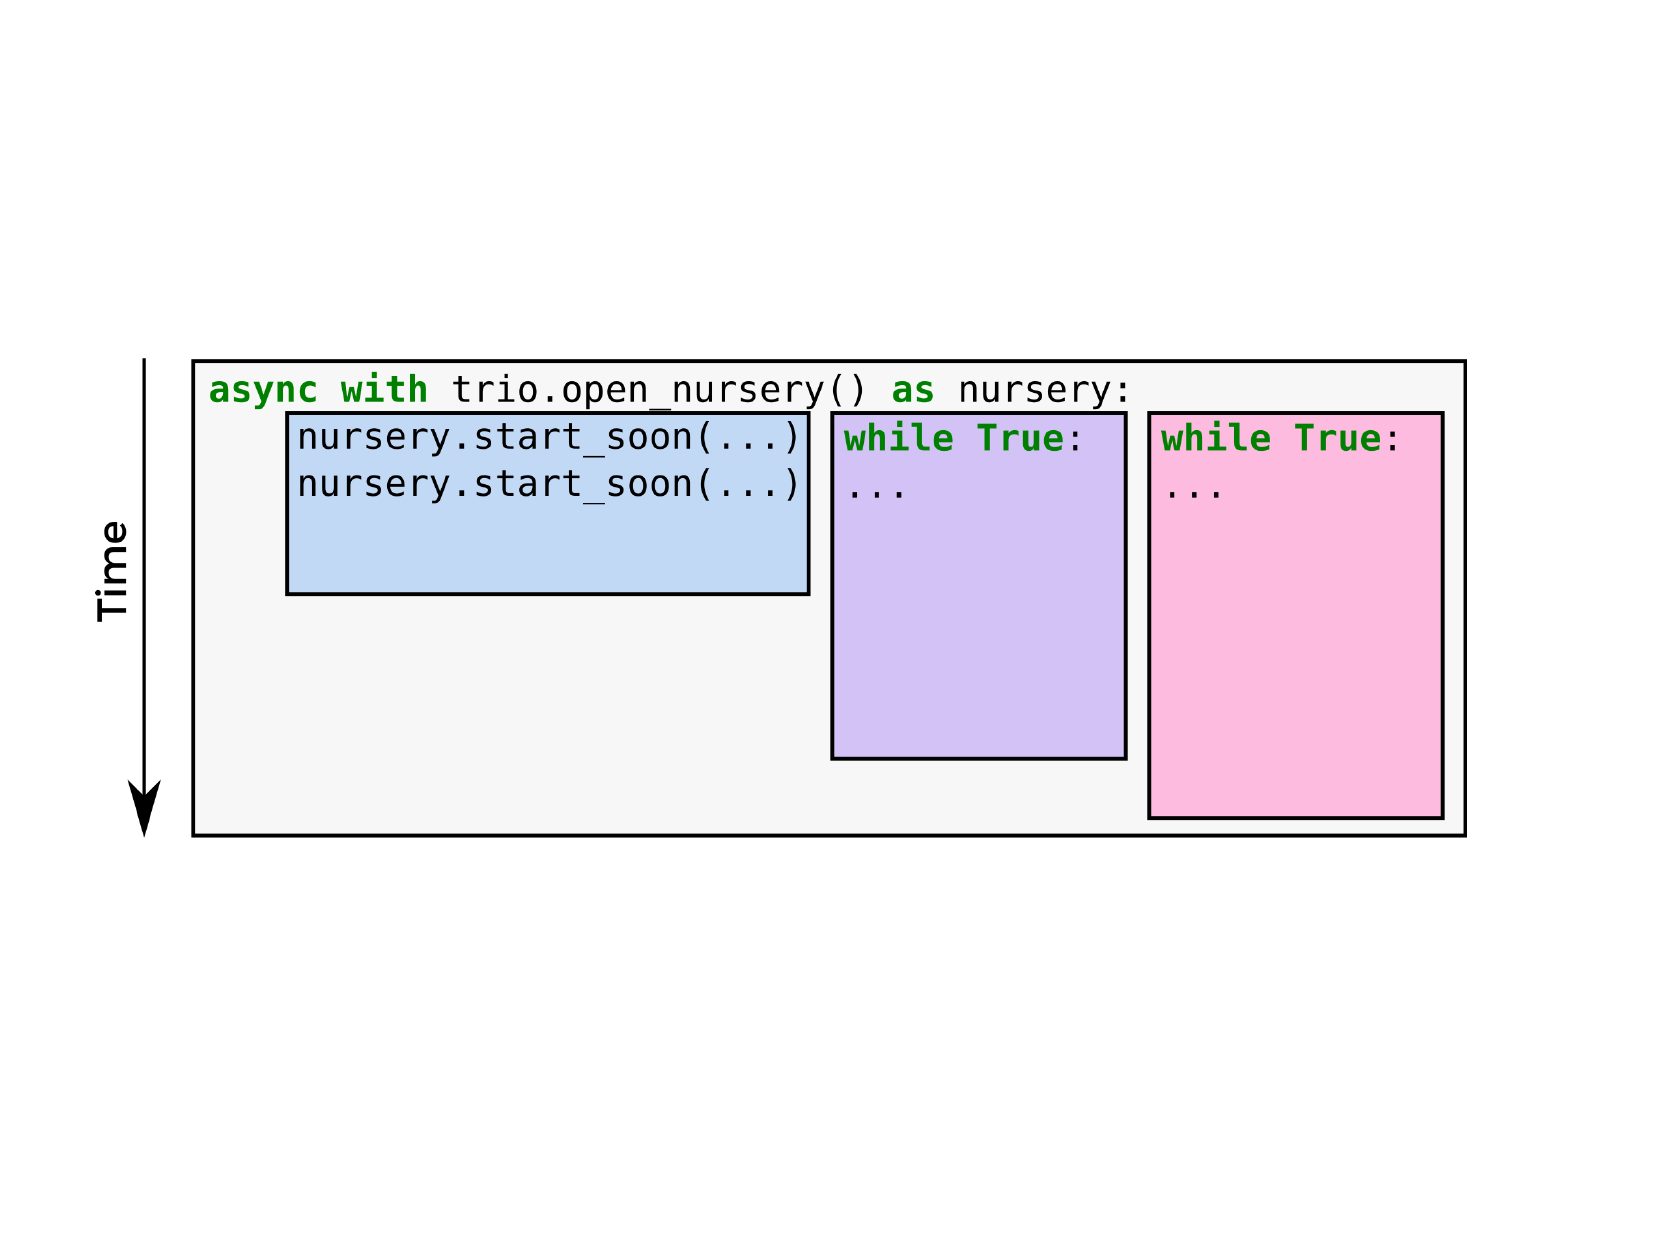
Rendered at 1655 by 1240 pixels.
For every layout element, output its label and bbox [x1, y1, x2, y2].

picture [95, 90, 1467, 1173]
